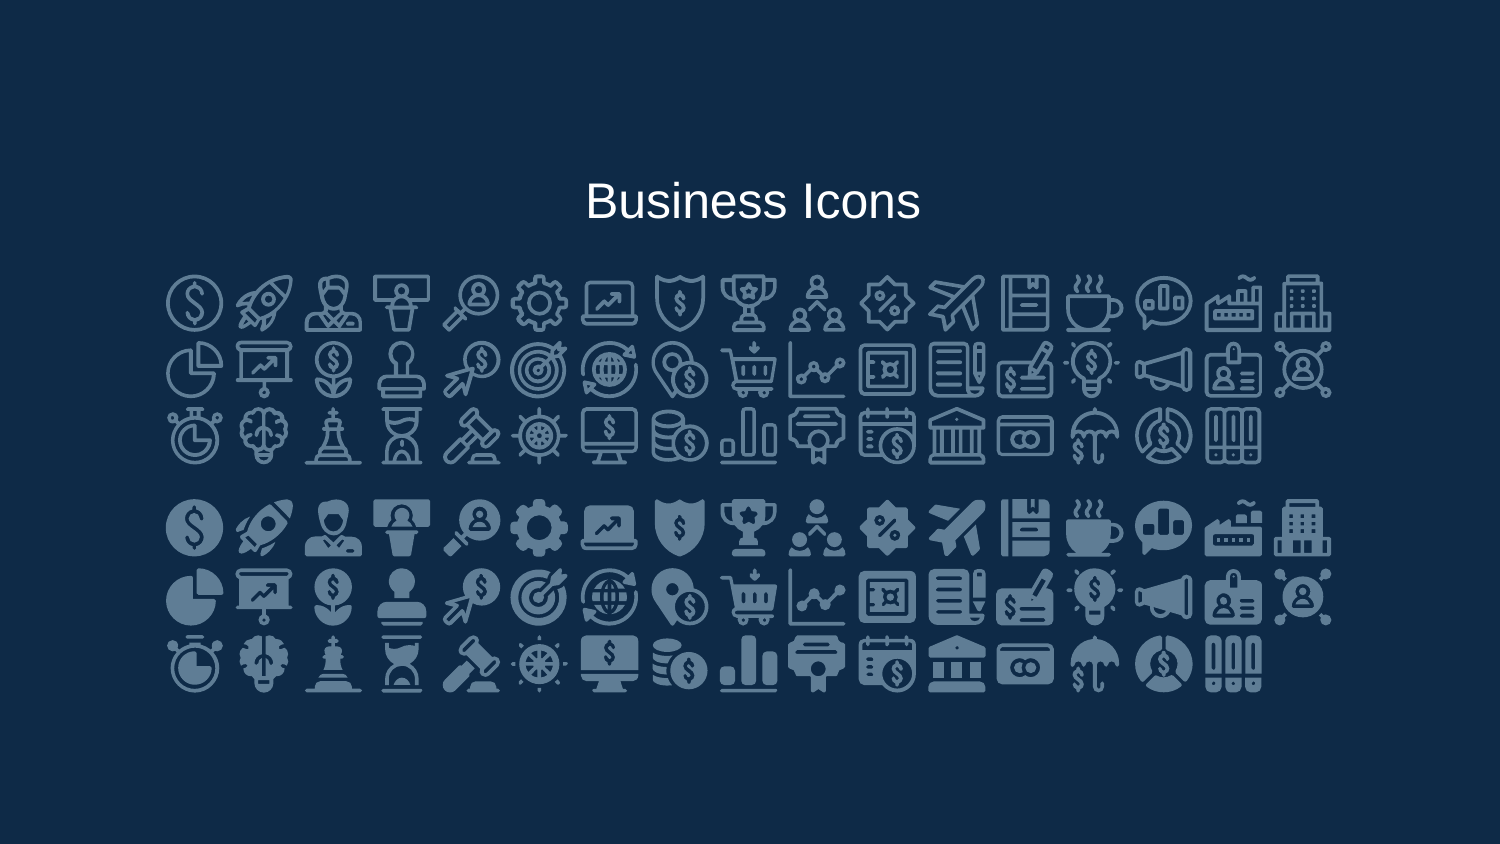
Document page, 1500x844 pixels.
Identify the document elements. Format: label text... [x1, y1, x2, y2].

text_box [788, 406, 846, 465]
text_box [580, 407, 638, 465]
text_box [1073, 499, 1081, 518]
text_box [719, 666, 736, 686]
text_box [442, 274, 500, 332]
text_box [1237, 499, 1256, 507]
text_box [731, 548, 766, 557]
text_box [1134, 574, 1193, 620]
text_box [859, 499, 916, 556]
text_box [381, 635, 423, 639]
text_box [996, 340, 1054, 399]
text_box [443, 407, 501, 465]
text_box [318, 673, 348, 678]
text_box [928, 681, 986, 693]
text_box [1282, 576, 1324, 618]
text_box [532, 568, 568, 604]
text_box [1012, 499, 1050, 519]
text_box [1318, 568, 1332, 582]
text_box [443, 538, 462, 557]
text_box [1135, 275, 1193, 331]
text_box [805, 514, 842, 548]
text_box [580, 505, 638, 551]
text_box [239, 635, 289, 693]
text_box [1134, 347, 1193, 393]
text_box [314, 341, 353, 399]
text_box [1250, 510, 1263, 523]
text_box [1205, 407, 1262, 465]
text_box [377, 601, 427, 619]
text_box [788, 635, 846, 693]
text_box [510, 499, 568, 557]
text_box [1245, 635, 1262, 674]
text_box [314, 568, 352, 626]
text_box [933, 662, 944, 678]
text_box [167, 640, 223, 693]
text_box [458, 635, 501, 677]
text_box [618, 592, 627, 602]
text_box [377, 340, 426, 399]
text_box [970, 662, 981, 678]
text_box [1225, 677, 1242, 693]
text_box [1070, 406, 1120, 465]
text_box [792, 532, 808, 548]
text_box [1274, 612, 1288, 626]
text_box [741, 635, 757, 686]
text_box [788, 300, 846, 332]
text_box [1274, 274, 1332, 333]
text_box [580, 635, 639, 671]
text_box [592, 592, 601, 602]
text_box [466, 681, 500, 693]
text_box [741, 407, 756, 457]
text_box [858, 343, 916, 396]
text_box [858, 407, 916, 465]
text_box [304, 499, 362, 557]
text_box [304, 681, 363, 693]
text_box [720, 499, 777, 546]
text_box [1204, 341, 1262, 398]
text_box [166, 348, 216, 399]
text_box [381, 621, 423, 626]
text_box [651, 409, 709, 462]
text_box [580, 673, 639, 693]
text_box [611, 592, 616, 602]
text_box [796, 584, 846, 612]
text_box [1273, 499, 1332, 557]
text_box [823, 547, 846, 557]
text_box [858, 570, 916, 623]
text_box [762, 423, 778, 457]
text_box [928, 341, 985, 398]
text_box [788, 340, 846, 399]
text_box [1204, 285, 1262, 333]
text_box [582, 590, 638, 626]
text_box [611, 604, 625, 615]
text_box [719, 688, 778, 693]
text_box [788, 568, 846, 626]
text_box [385, 530, 419, 557]
text_box [652, 663, 667, 675]
text_box [1204, 519, 1262, 557]
text_box [973, 569, 986, 598]
text_box [510, 340, 568, 399]
text_box [385, 642, 419, 686]
text_box [373, 499, 431, 527]
text_box [238, 504, 288, 554]
text_box [1070, 635, 1120, 693]
text_box [720, 348, 777, 399]
text_box [720, 460, 777, 465]
text_box [196, 341, 224, 368]
text_box [1205, 677, 1222, 693]
text_box [655, 274, 706, 332]
text_box [652, 652, 673, 664]
text_box [809, 499, 825, 515]
text_box [1225, 635, 1242, 674]
text_box [167, 407, 223, 465]
text_box [521, 580, 556, 615]
text_box [510, 569, 567, 626]
text_box [749, 568, 760, 581]
text_box [196, 568, 224, 595]
text_box [1135, 635, 1193, 693]
text_box [510, 274, 569, 332]
text_box [442, 568, 501, 626]
text_box [1205, 635, 1222, 674]
text_box [381, 688, 423, 693]
text_box [749, 341, 760, 354]
text_box [594, 579, 608, 589]
text_box [1274, 568, 1287, 582]
text_box [858, 635, 916, 693]
text_box [973, 341, 986, 385]
text_box [304, 274, 362, 332]
text_box [972, 601, 986, 612]
text_box [235, 340, 293, 399]
text_box [1134, 500, 1193, 556]
text_box [651, 568, 709, 626]
text_box [373, 274, 430, 332]
text_box [1110, 605, 1116, 612]
text_box [859, 275, 916, 332]
text_box [510, 407, 568, 465]
text_box [996, 568, 1054, 626]
text_box [260, 541, 276, 557]
text_box [1001, 499, 1009, 557]
text_box [1066, 519, 1124, 557]
text_box [928, 407, 986, 465]
text_box [454, 499, 501, 546]
text_box [927, 274, 985, 332]
text_box [928, 504, 961, 521]
text_box [519, 644, 560, 685]
text_box [1001, 274, 1050, 332]
text_box [1072, 666, 1084, 693]
text_box [165, 499, 224, 557]
text_box [788, 547, 811, 557]
text_box [603, 592, 608, 602]
text_box [1012, 540, 1050, 557]
text_box [1066, 274, 1124, 333]
text_box [580, 568, 637, 604]
text_box [670, 651, 708, 690]
title Business Icons [175, 153, 1332, 233]
text_box [652, 638, 682, 652]
text_box [166, 575, 216, 626]
text_box [1318, 612, 1332, 626]
text_box [1074, 605, 1080, 612]
text_box [442, 660, 475, 693]
text_box [1030, 499, 1035, 508]
text_box [1074, 568, 1116, 626]
text_box [381, 407, 423, 465]
text_box [391, 507, 413, 527]
text_box [185, 635, 205, 639]
text_box [1062, 341, 1120, 399]
text_box [1274, 340, 1332, 399]
text_box [580, 280, 638, 326]
text_box [996, 643, 1054, 685]
text_box [720, 438, 736, 457]
text_box [1235, 514, 1247, 524]
text_box [239, 407, 289, 465]
text_box [304, 406, 362, 465]
text_box [762, 651, 778, 686]
text_box [1072, 438, 1084, 465]
text_box [393, 677, 411, 685]
text_box [1204, 569, 1262, 625]
text_box [322, 635, 344, 670]
text_box [928, 635, 986, 658]
text_box [963, 524, 980, 556]
text_box [1245, 677, 1262, 693]
text_box [805, 274, 829, 299]
text_box [720, 274, 777, 333]
text_box [795, 357, 846, 385]
text_box [580, 340, 638, 399]
text_box [654, 499, 705, 557]
text_box [996, 415, 1054, 457]
text_box [951, 662, 962, 678]
text_box [928, 568, 985, 625]
text_box [274, 499, 293, 519]
text_box [652, 674, 672, 686]
text_box [1012, 522, 1050, 538]
text_box [1135, 407, 1193, 465]
text_box [719, 575, 778, 626]
text_box [1237, 274, 1256, 282]
text_box [235, 568, 293, 626]
text_box [443, 340, 501, 399]
text_box [651, 340, 709, 399]
text_box [235, 274, 293, 332]
text_box [554, 679, 561, 685]
text_box [235, 516, 251, 532]
text_box [928, 499, 986, 556]
text_box [1084, 499, 1093, 518]
text_box [388, 568, 415, 599]
text_box [1095, 499, 1104, 518]
text_box [467, 453, 501, 465]
text_box [166, 274, 224, 332]
